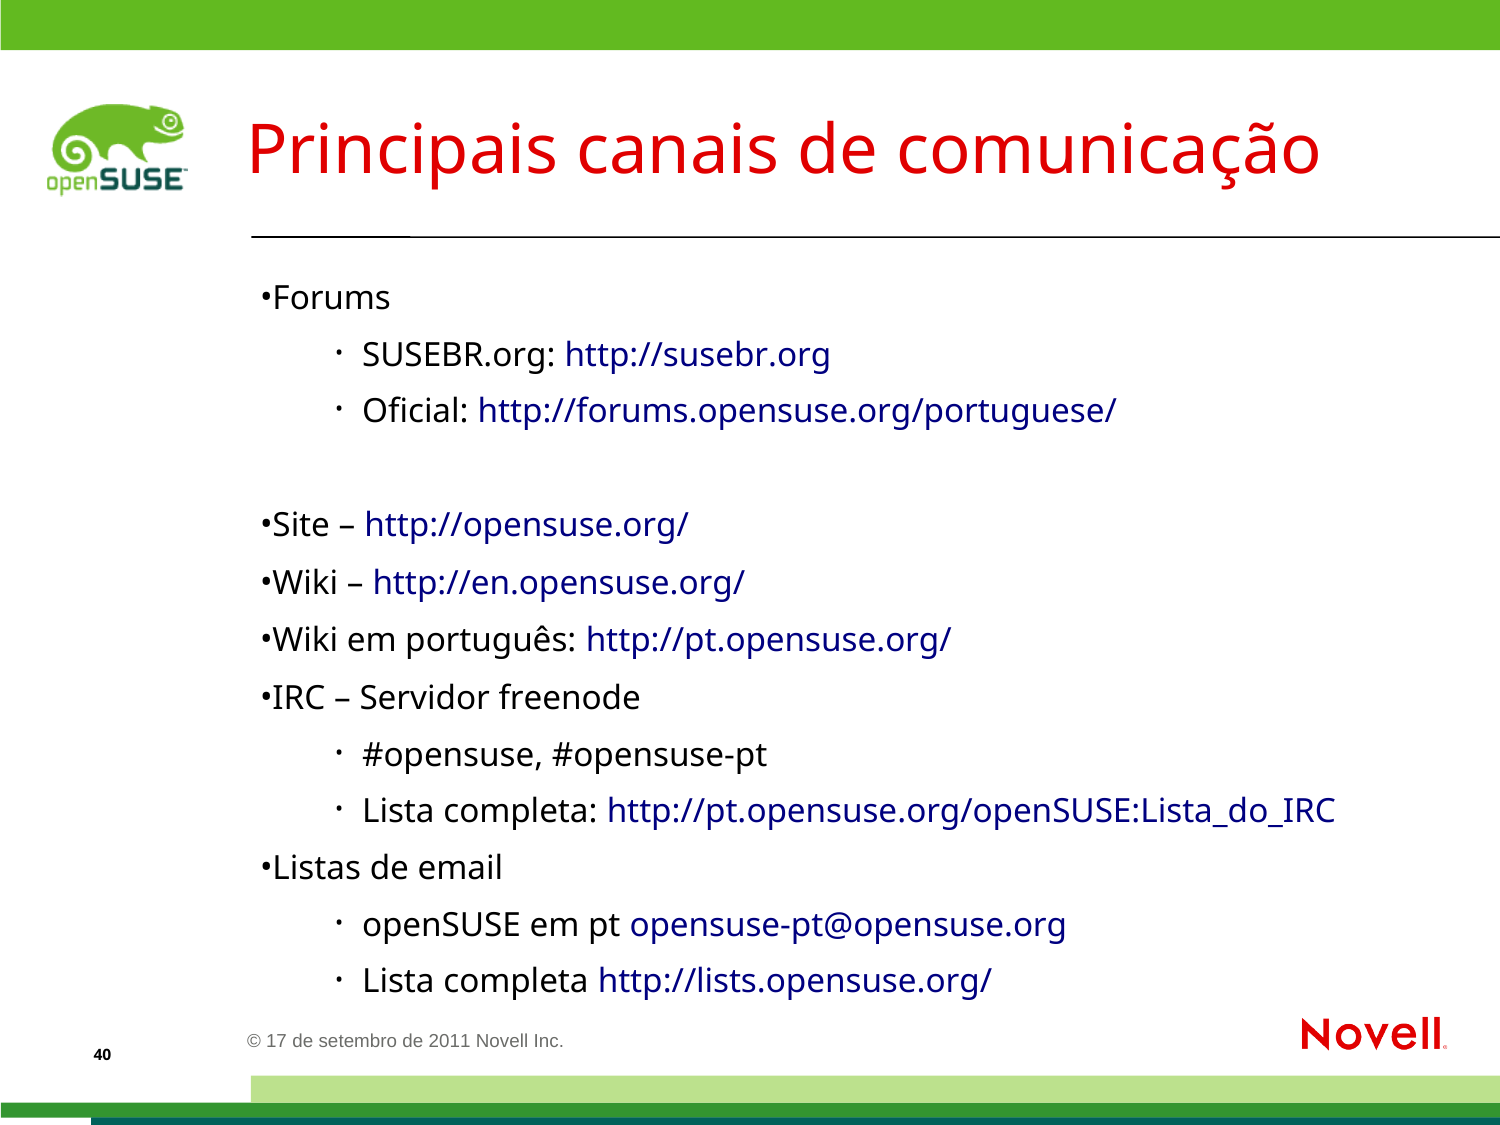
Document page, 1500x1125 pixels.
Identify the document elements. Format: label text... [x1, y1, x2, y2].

picture [47, 104, 188, 197]
picture [1295, 1026, 1453, 1056]
list Forums SUSEBR.org: http://susebr.org Oficial: http://forums.opensuse.org/portuguese/ Site – http://opensuse.org/ Wiki – http://en.opensuse.org/ Wiki em português: http://pt.opensuse.org/ IRC – Servidor freenode #opensuse, #opensuse-pt Lista completa: http://pt.opensuse.org/openSUSE:Lista_do_IRC Listas de email openSUSE em pt opensuse-pt@opensuse.org Lista completa http://lists.opensuse.org/ [245, 267, 1458, 1026]
title Principais canais de comunicação [246, 60, 1409, 239]
